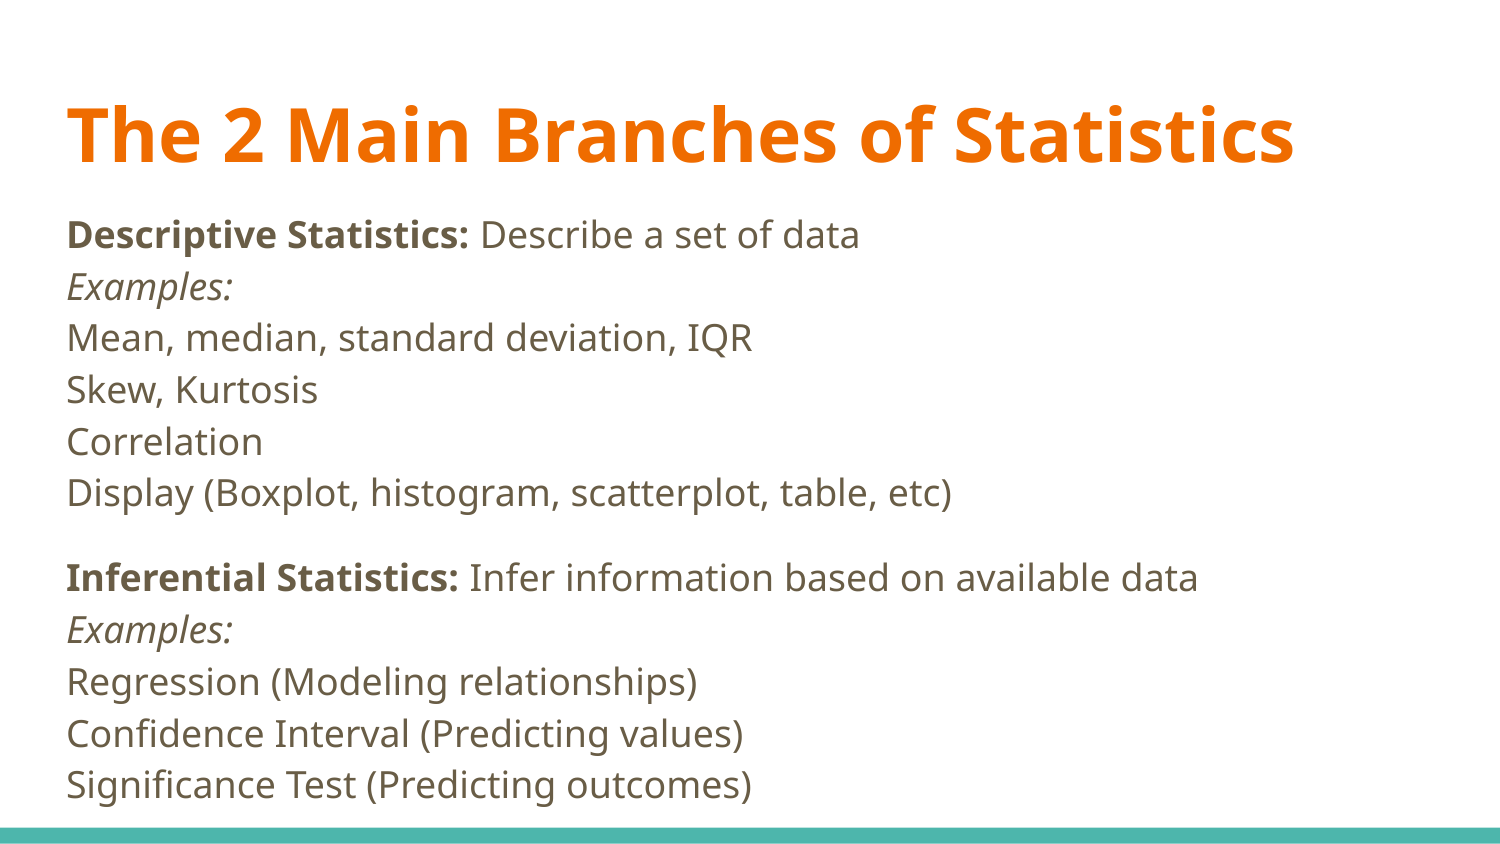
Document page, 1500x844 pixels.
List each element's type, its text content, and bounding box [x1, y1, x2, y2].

list Descriptive Statistics: Describe a set of data Examples: Mean, median, standard deviation, IQR Skew, Kurtosis Correlation Display (Boxplot, histogram, scatterplot, table, etc) Inferential Statistics: Infer information based on available data Examples: Regression (Modeling relationships) Confidence Interval (Predicting values) Significance Test (Predicting outcomes) [51, 189, 1449, 819]
title The 2 Main Branches of Statistics [51, 72, 1449, 189]
